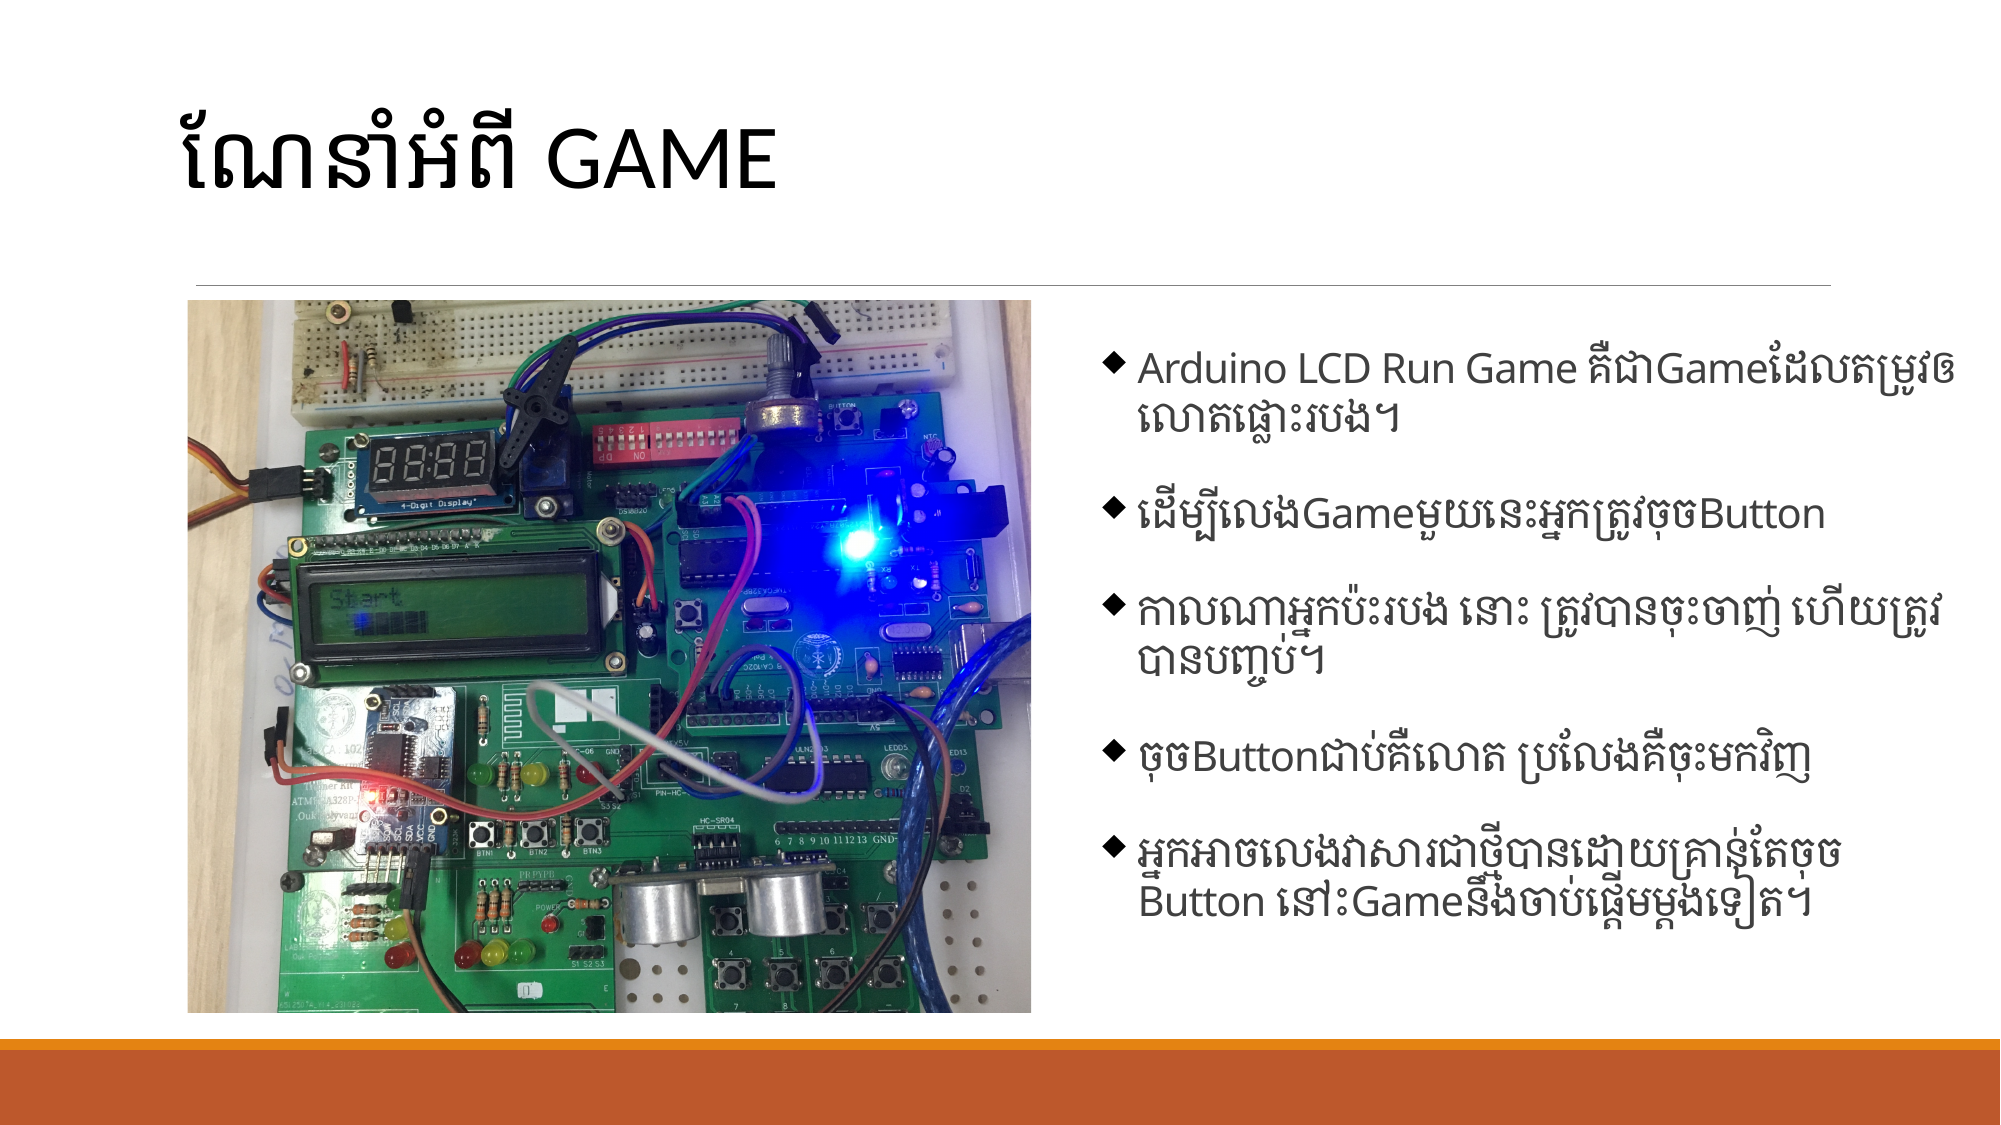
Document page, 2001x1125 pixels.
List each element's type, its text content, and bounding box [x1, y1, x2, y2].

picture [187, 299, 1032, 1013]
text_box Arduino​ LCD Run Game គឺជាGameដែលតម្រូវឲលោតផ្លេាះរបង។ ដើម្បីលេងGameមួយនេះអ្នកត្រូវចុចButton កាលណាអ្នកប៉ះរបង នោះ ត្រូវបានចុះចាញ់ ហើយត្រូវបានបញ្ចប់។ ចុចButtonជាប់គឺលោត ប្រលែងគឺចុះមកវិញ អ្នកអាចលេងវាសារជាថ្មីបានដោយគ្រាន់តែចុច Button នៅះGameនឹងចាប់ផ្តើមម្តងទៀត។ [1087, 337, 1988, 1051]
title ណែនាំអំពី GAME [180, 47, 1830, 285]
